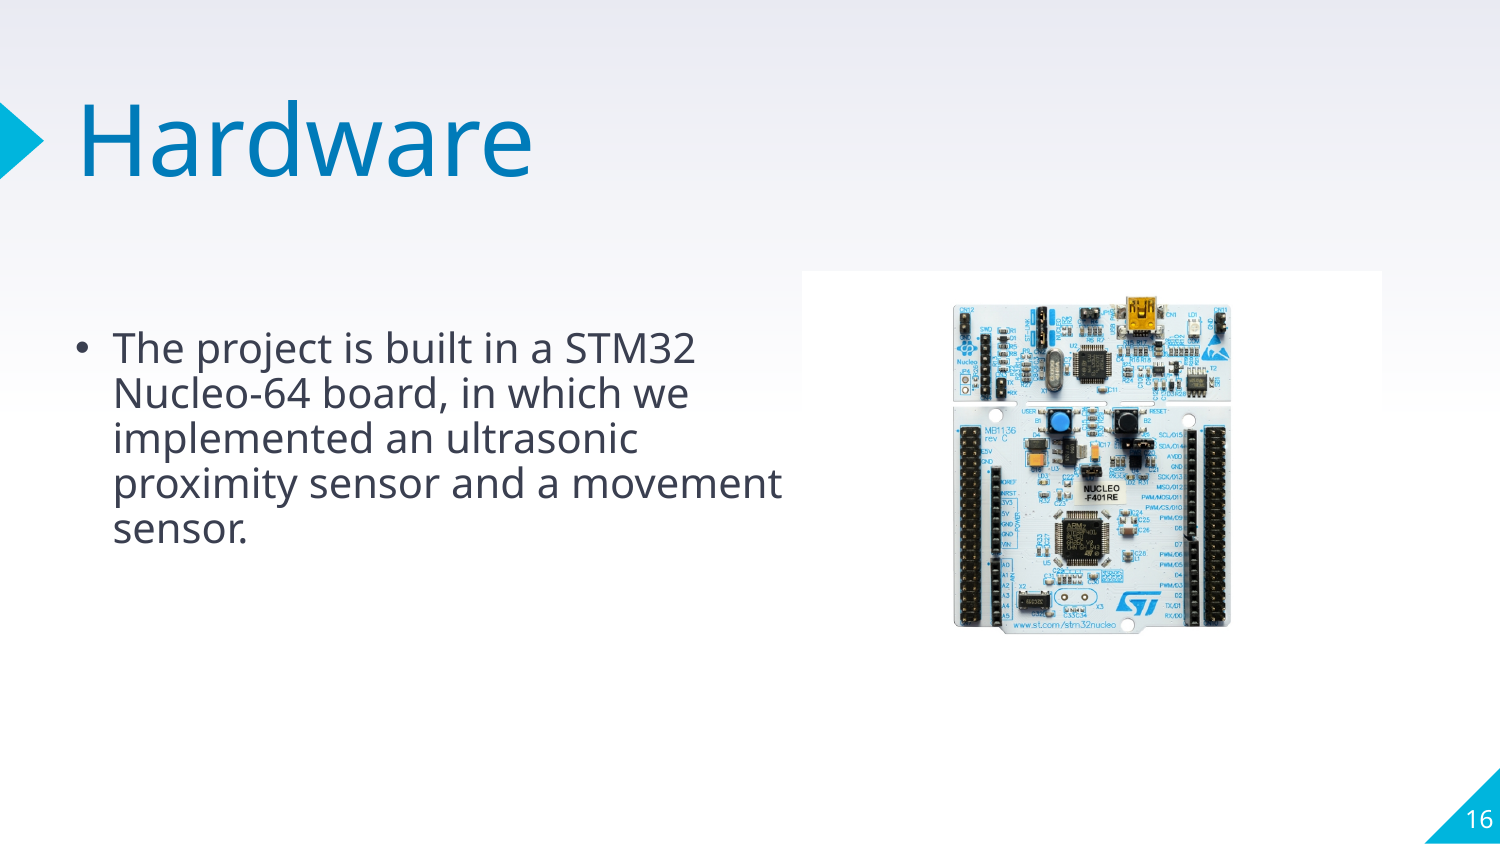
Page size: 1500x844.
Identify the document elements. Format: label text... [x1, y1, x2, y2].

list The project is built in a STM32 Nucleo-64 board, in which we implemented an ultrasonic proximity sensor and a movement sensor. [75, 327, 792, 761]
title Hardware [75, 99, 1001, 277]
picture [802, 271, 1382, 658]
slide_number <numero> [1418, 760, 1494, 838]
